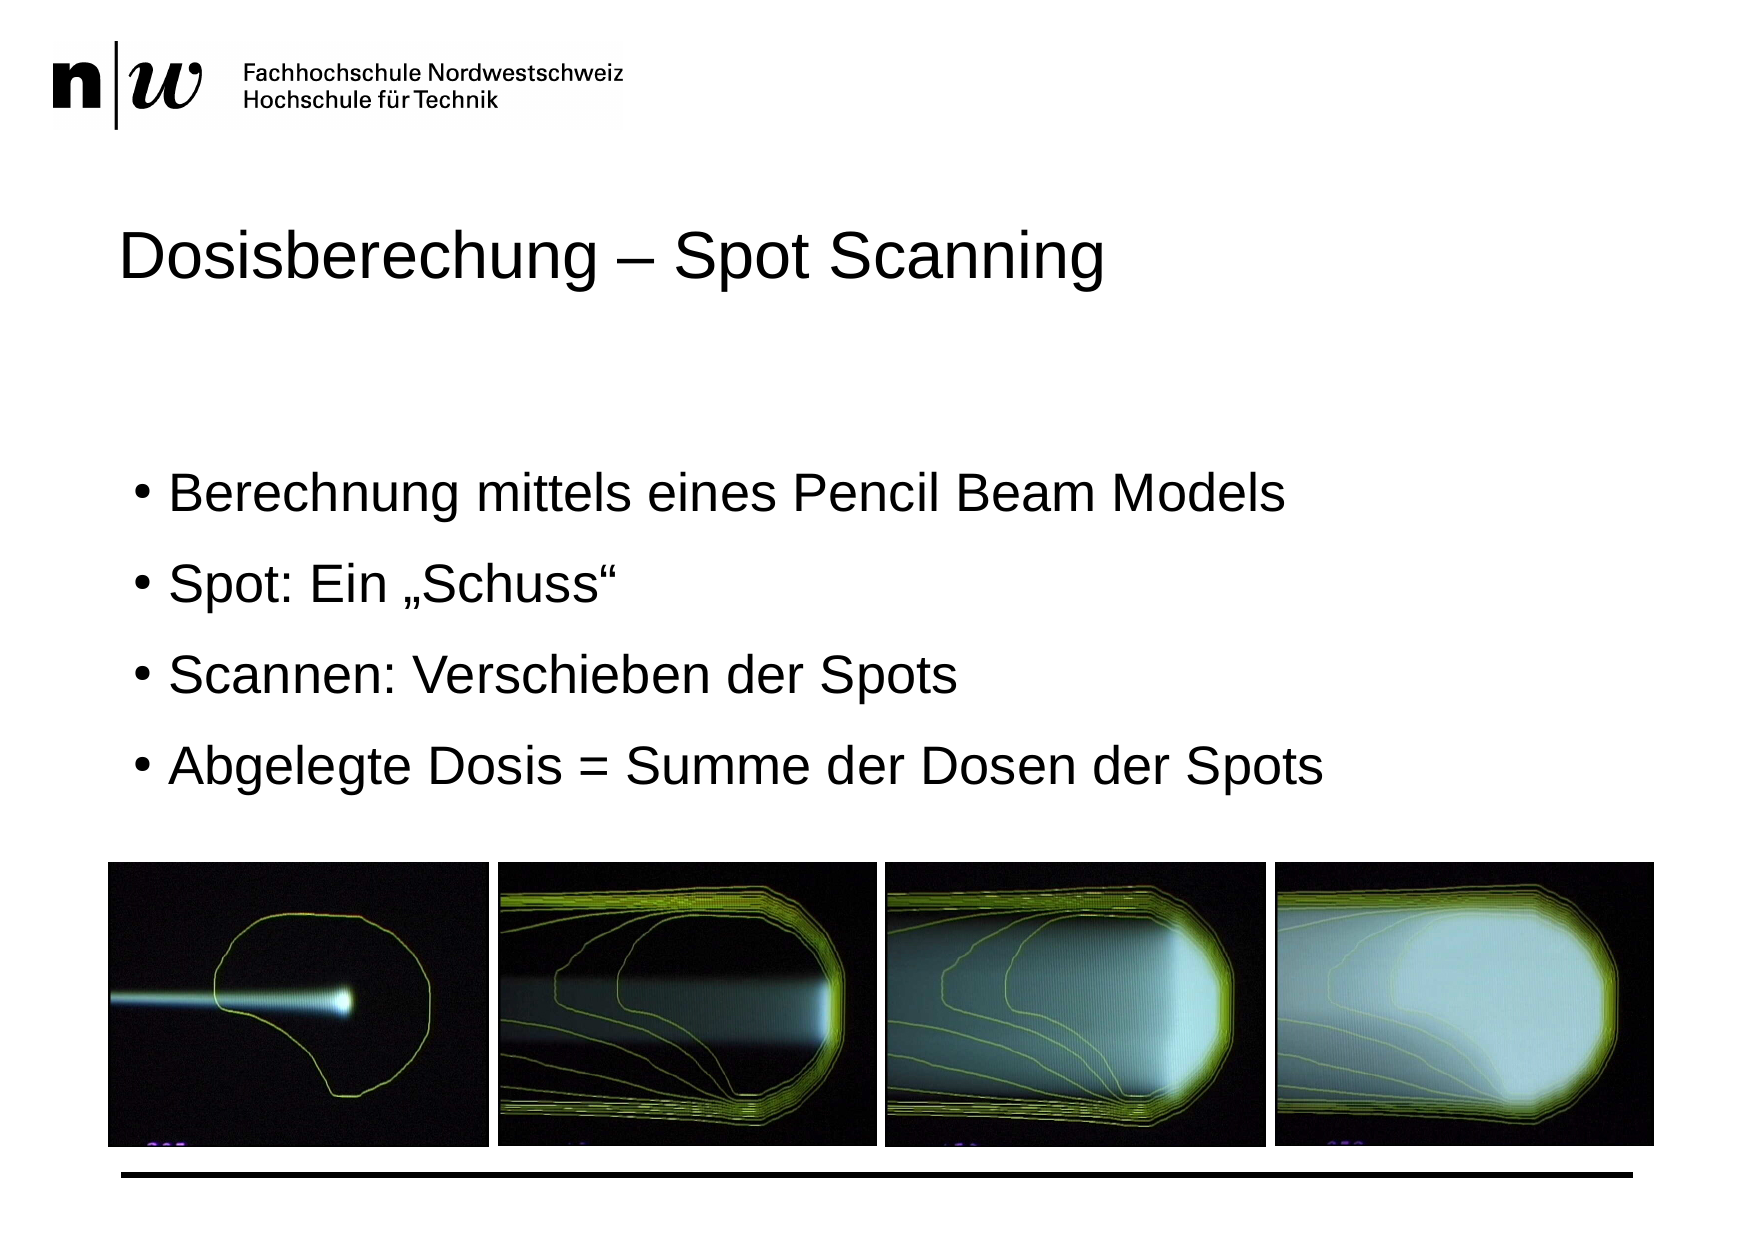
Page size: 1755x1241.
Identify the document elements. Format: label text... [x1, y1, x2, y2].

picture [498, 862, 877, 1146]
picture [108, 862, 489, 1147]
picture [885, 862, 1266, 1147]
text_box Dosisberechung – Spot Scanning [118, 212, 1606, 296]
picture [1275, 862, 1654, 1146]
picture [53, 41, 623, 130]
text_box Berechnung mittels eines Pencil Beam Models Spot: Ein „Schuss“ Scannen: Verschieben der Spots Abgelegte Dosis = Summe der Dosen der Spots [118, 425, 1630, 1146]
